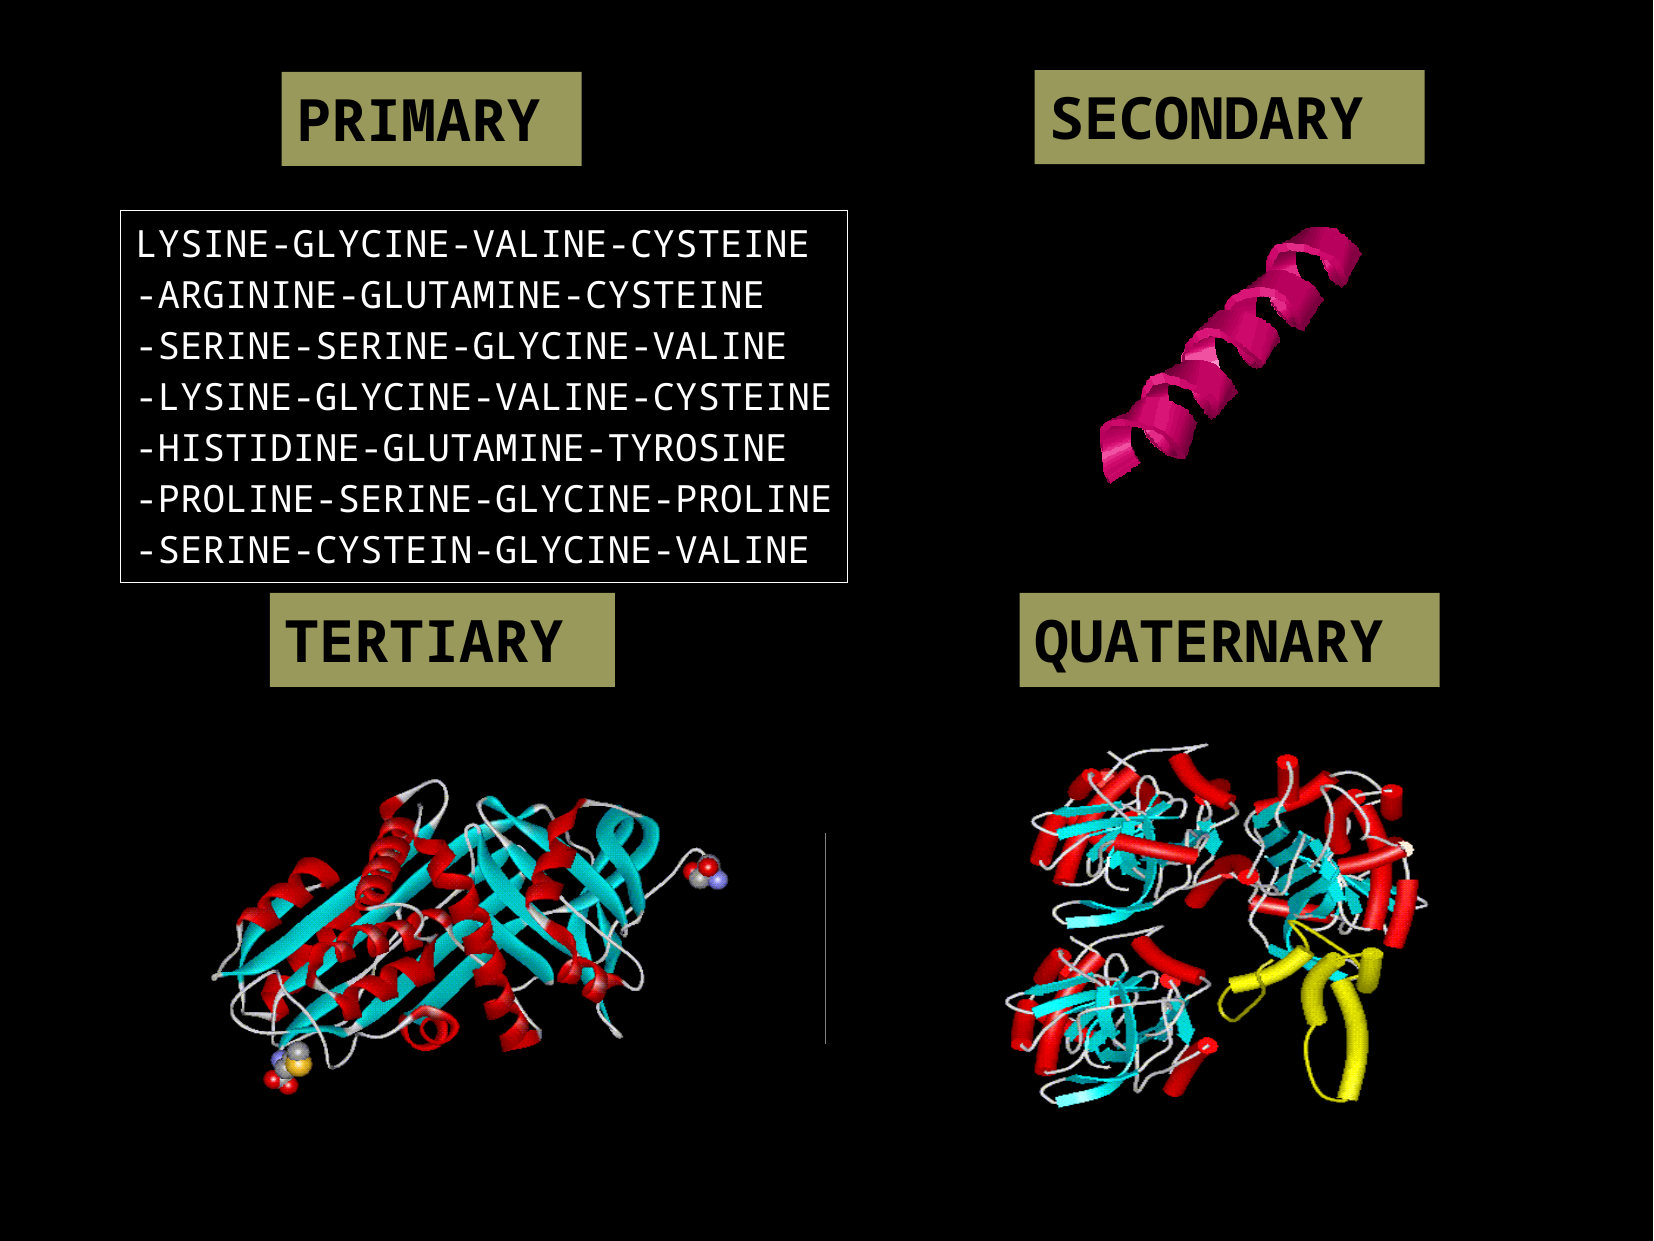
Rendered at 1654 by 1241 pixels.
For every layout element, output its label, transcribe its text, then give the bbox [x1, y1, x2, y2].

picture [194, 752, 735, 1129]
text_box TERTIARY [269, 592, 615, 682]
text_box PRIMARY [281, 71, 582, 161]
picture [989, 722, 1440, 1137]
picture [1070, 201, 1380, 532]
text_box SECONDARY [1034, 70, 1425, 159]
text_box LYSINE-GLYCINE-VALINE-CYSTEINE -ARGININE-GLUTAMINE-CYSTEINE -SERINE-SERINE-GLYCINE-VALINE -LYSINE-GLYCINE-VALINE-CYSTEINE -HISTIDINE-GLUTAMINE-TYROSINE -PROLINE-SERINE-GLYCINE-PROLINE -SERINE-CYSTEIN-GLYCINE-VALINE [120, 210, 848, 530]
text_box QUATERNARY [1019, 592, 1440, 682]
